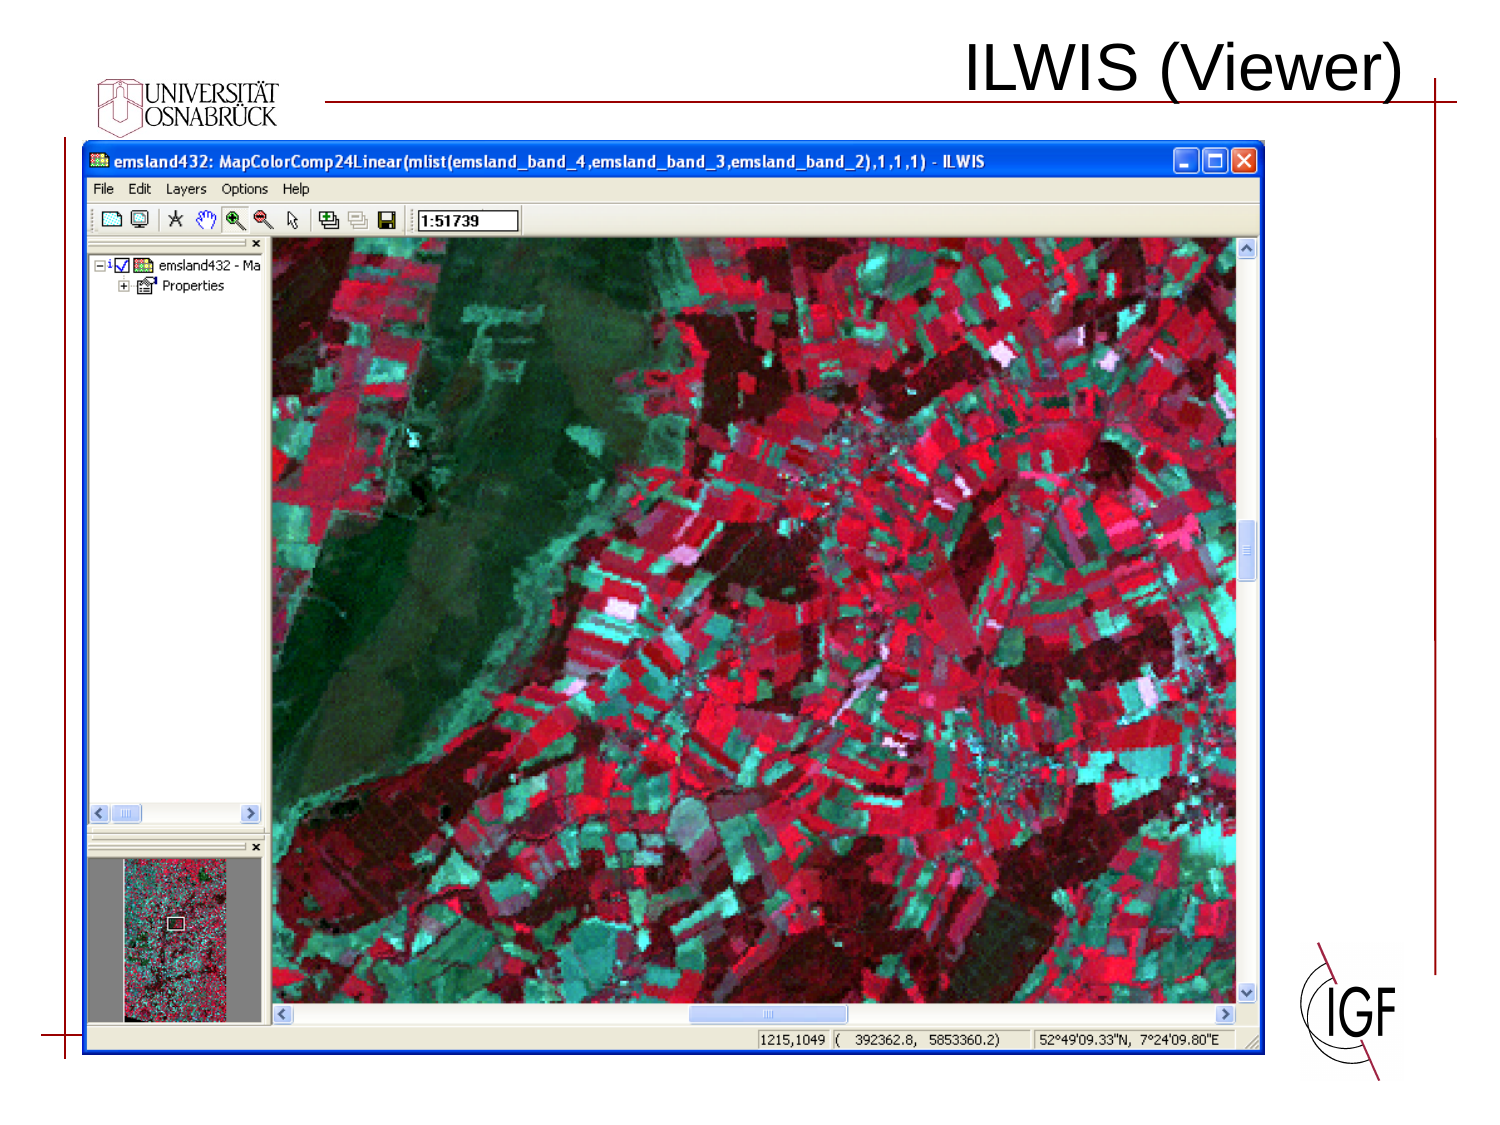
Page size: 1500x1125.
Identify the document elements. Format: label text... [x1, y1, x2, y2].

picture [1300, 942, 1404, 1081]
picture [97, 79, 279, 138]
title ILWIS (Viewer) [520, 4, 1421, 130]
picture [82, 140, 1265, 1055]
